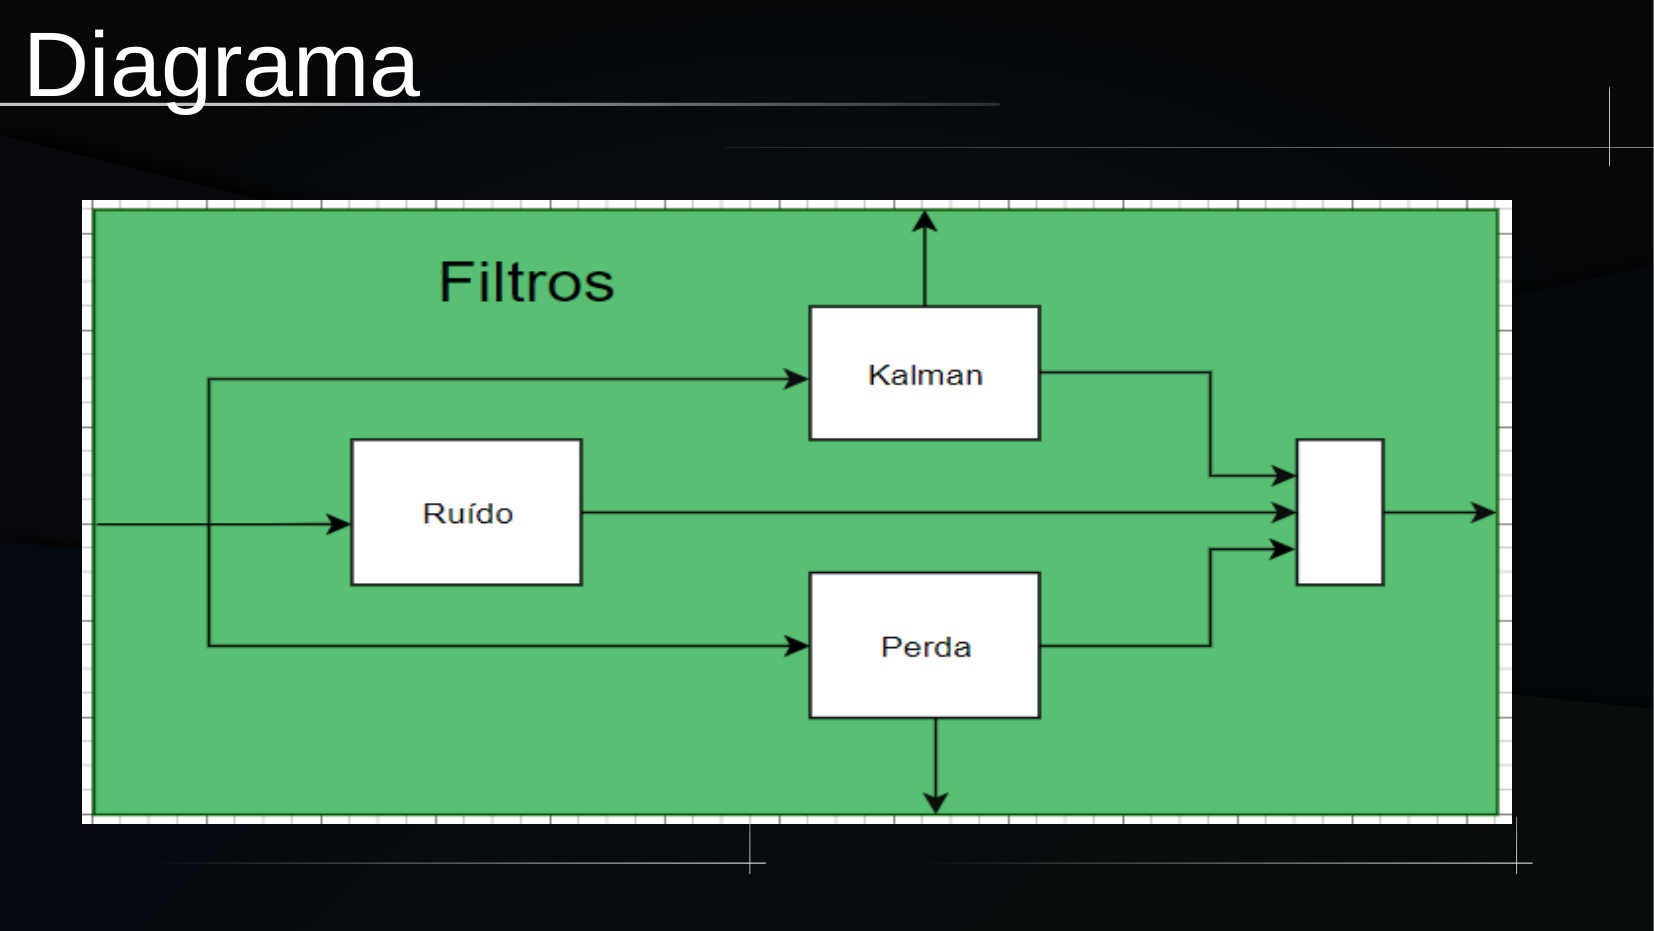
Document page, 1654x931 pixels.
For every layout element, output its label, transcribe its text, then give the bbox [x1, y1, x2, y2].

picture [0, 0, 1654, 931]
title Diagrama [23, 11, 1589, 119]
